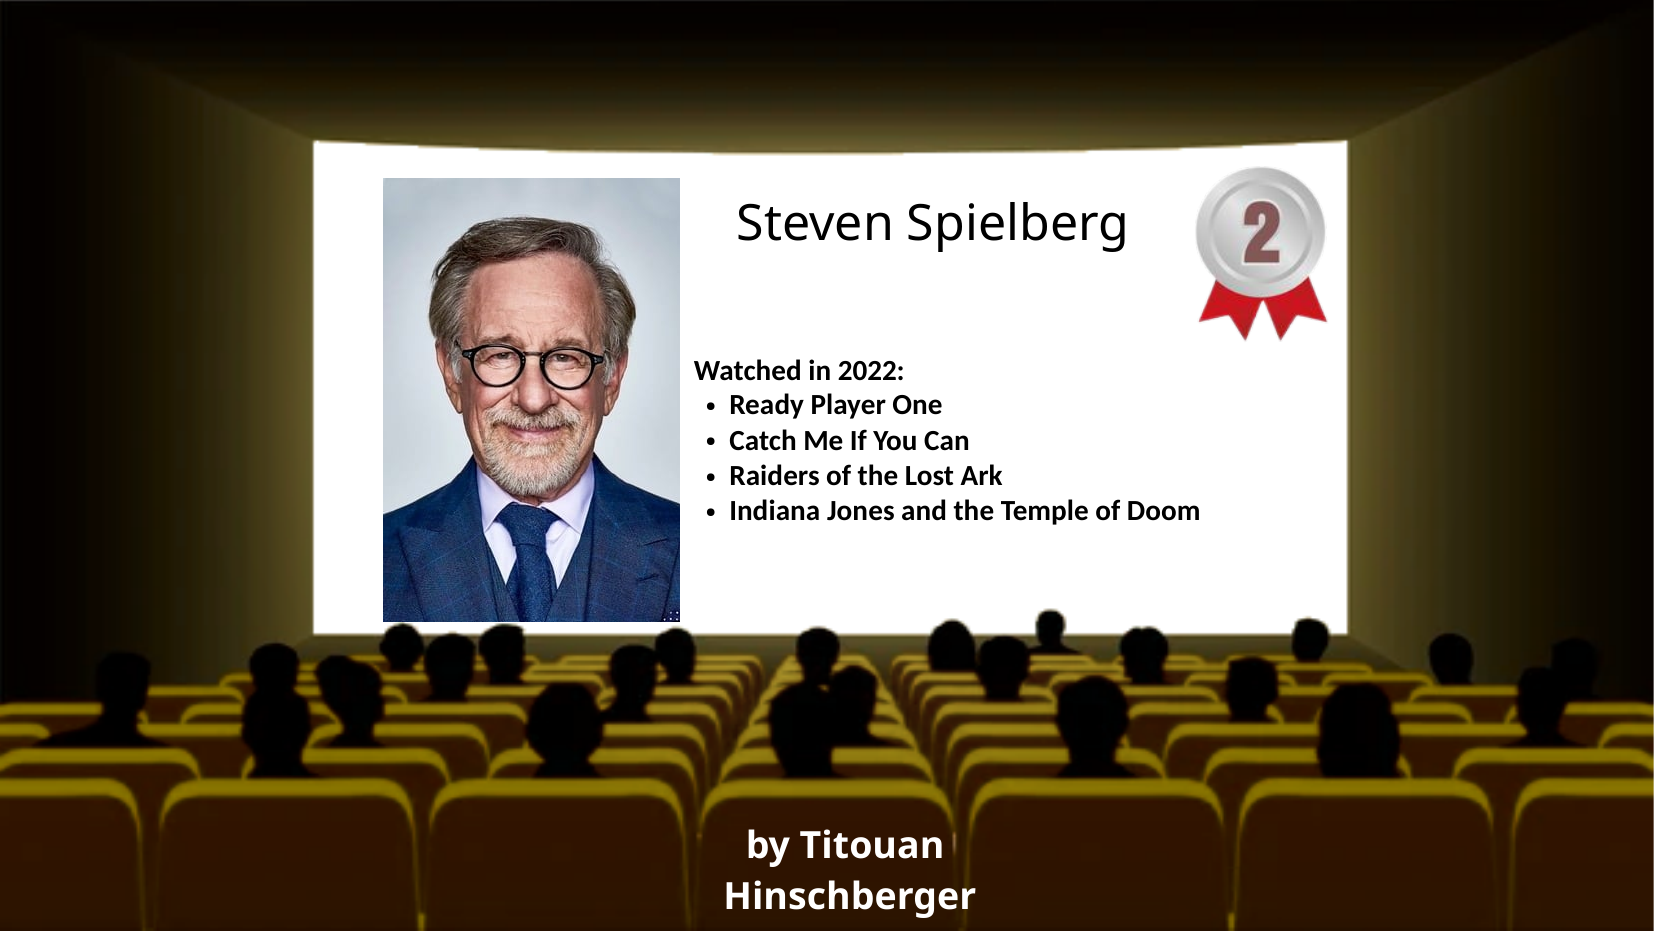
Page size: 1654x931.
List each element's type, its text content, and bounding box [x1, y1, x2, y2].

picture [0, 0, 1654, 931]
text_box Steven Spielberg [680, 179, 1188, 265]
text_box Watched in 2022: Ready Player One Catch Me If You Can Raiders of the Lost Ark Indiana Jones and the Temple of Doom [680, 265, 1347, 621]
